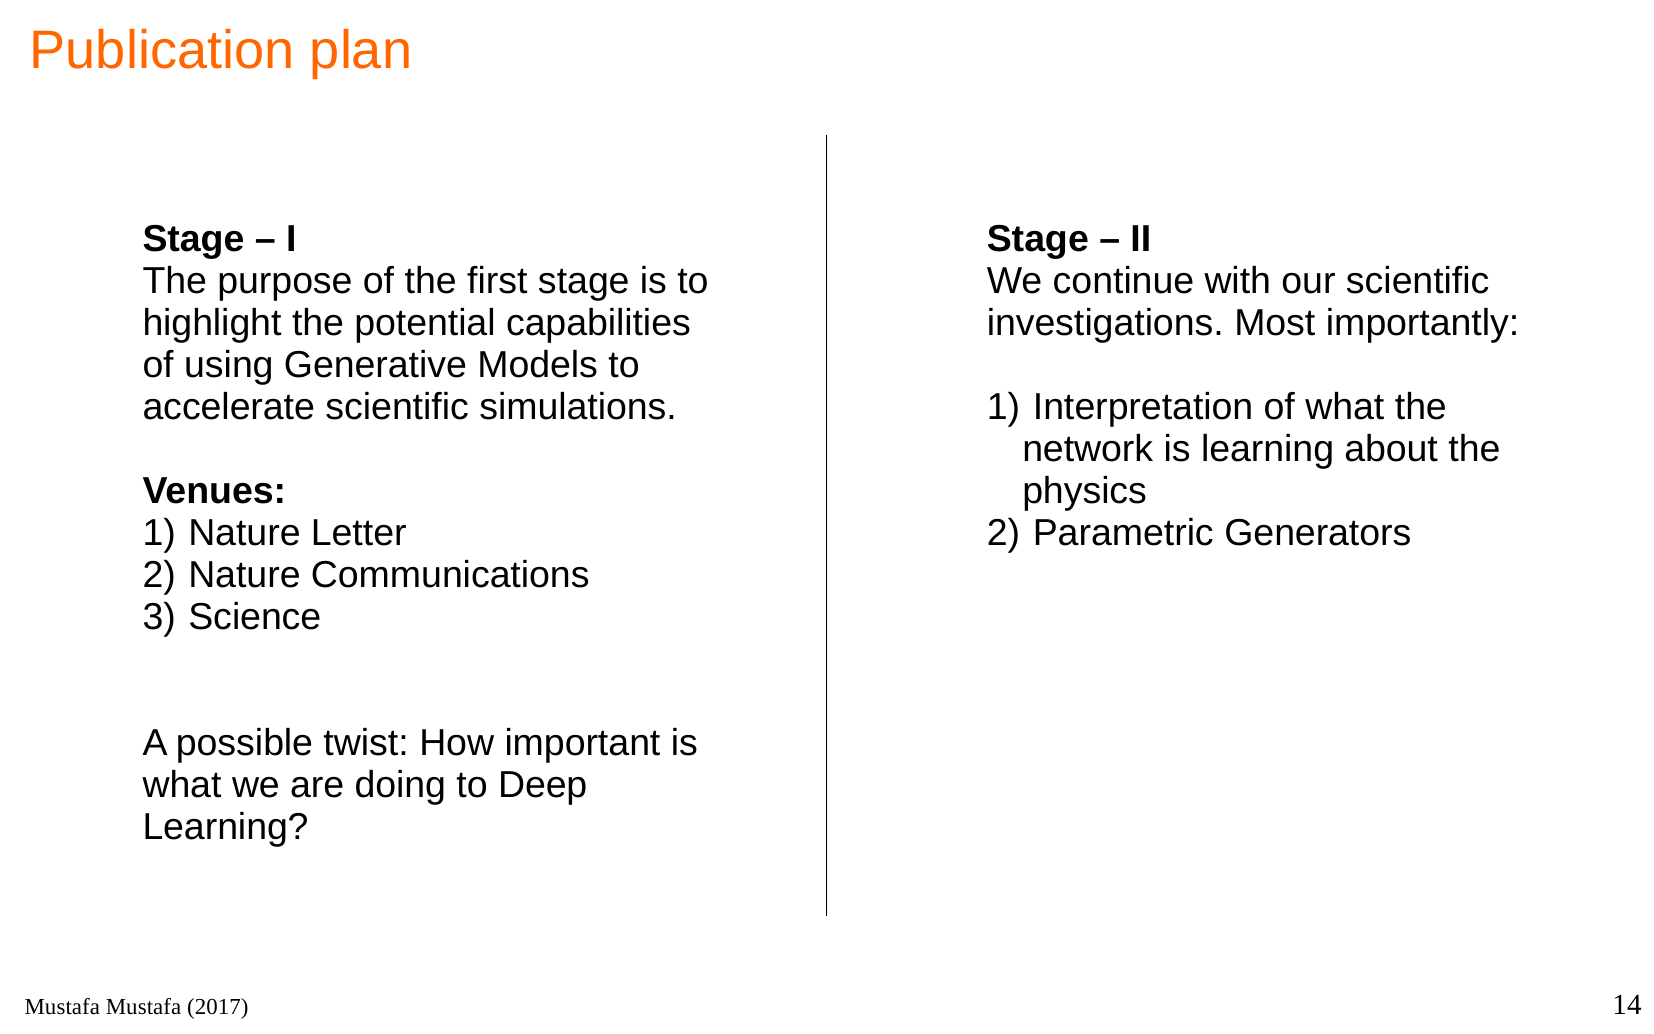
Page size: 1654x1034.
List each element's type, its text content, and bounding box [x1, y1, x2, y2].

text_box Stage – II We continue with our scientific investigations. Most importantly: Interpretation of what the network is learning about the physics Parametric Generators [972, 210, 1588, 886]
title Publication plan [29, 17, 1621, 82]
text_box Stage – I The purpose of the first stage is to highlight the potential capabilities of using Generative Models to accelerate scientific simulations. Venues: Nature Letter Nature Communications Science A possible twist: How important is what we are doing to Deep Learning? [127, 210, 743, 897]
